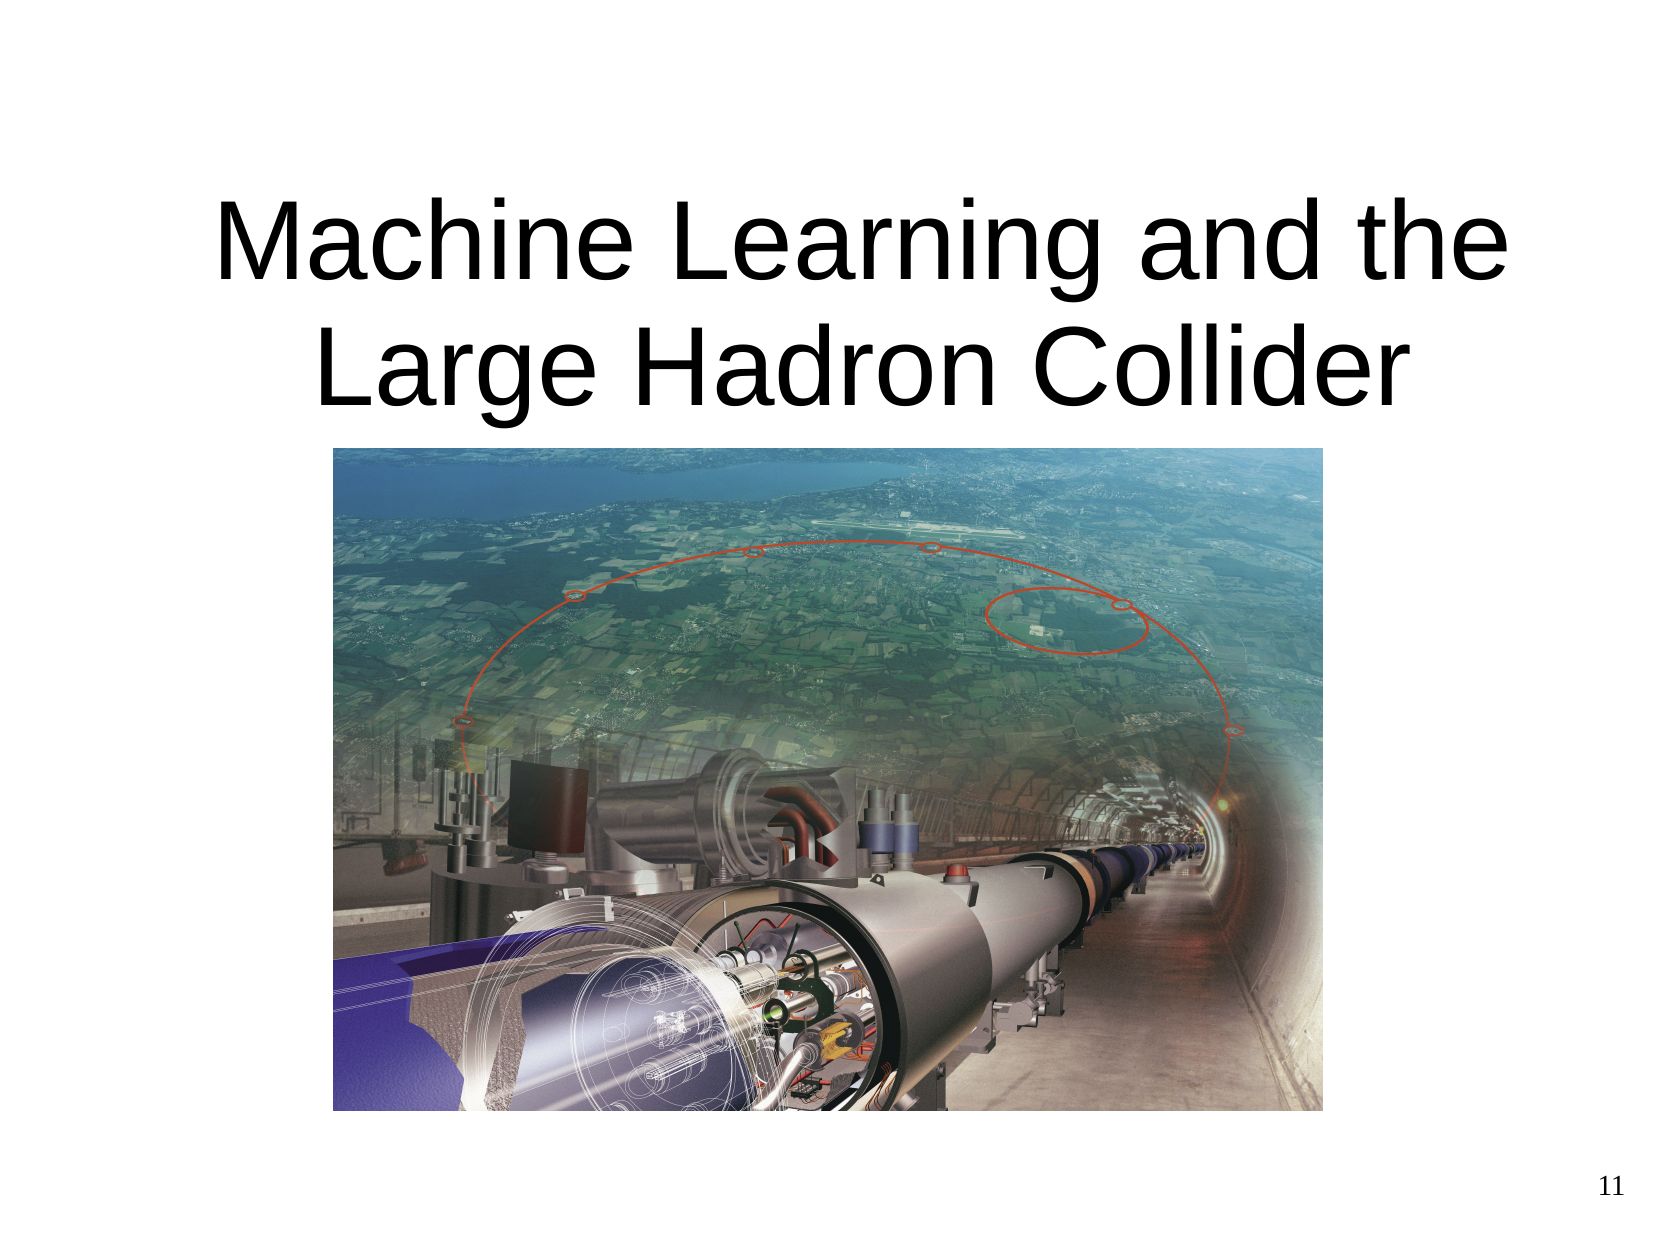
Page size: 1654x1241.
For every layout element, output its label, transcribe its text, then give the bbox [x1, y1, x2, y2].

list Machine Learning and the Large Hadron Collider [82, 177, 1571, 898]
picture [333, 448, 1323, 1111]
